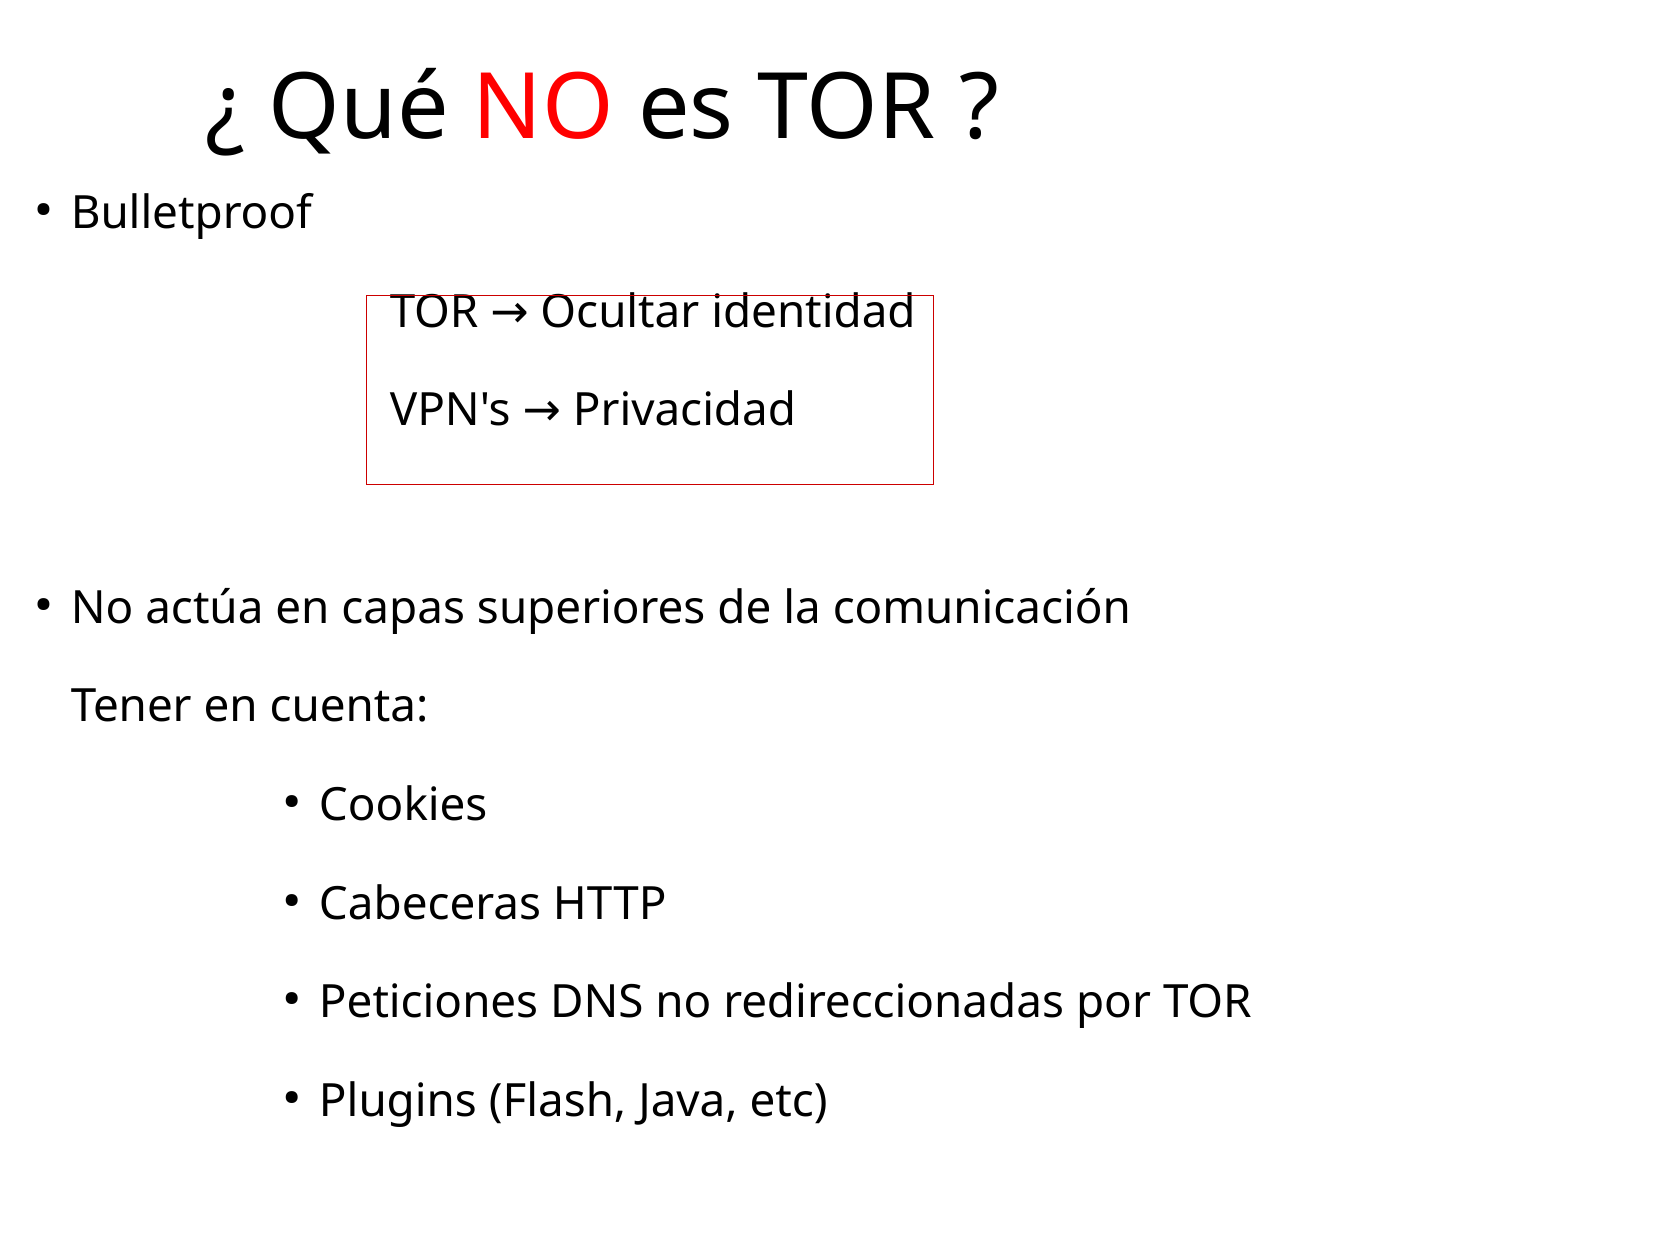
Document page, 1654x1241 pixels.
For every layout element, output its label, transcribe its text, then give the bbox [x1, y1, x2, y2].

title ¿ Qué NO es TOR ? [0, 0, 1241, 208]
text_box Bulletproof TOR → Ocultar identidad VPN's → Privacidad No actúa en capas superiores de la comunicación Tener en cuenta: Cookies Cabeceras HTTP Peticiones DNS no redireccionadas por TOR Plugins (Flash, Java, etc) [35, 224, 1607, 1085]
text_box [366, 295, 934, 485]
